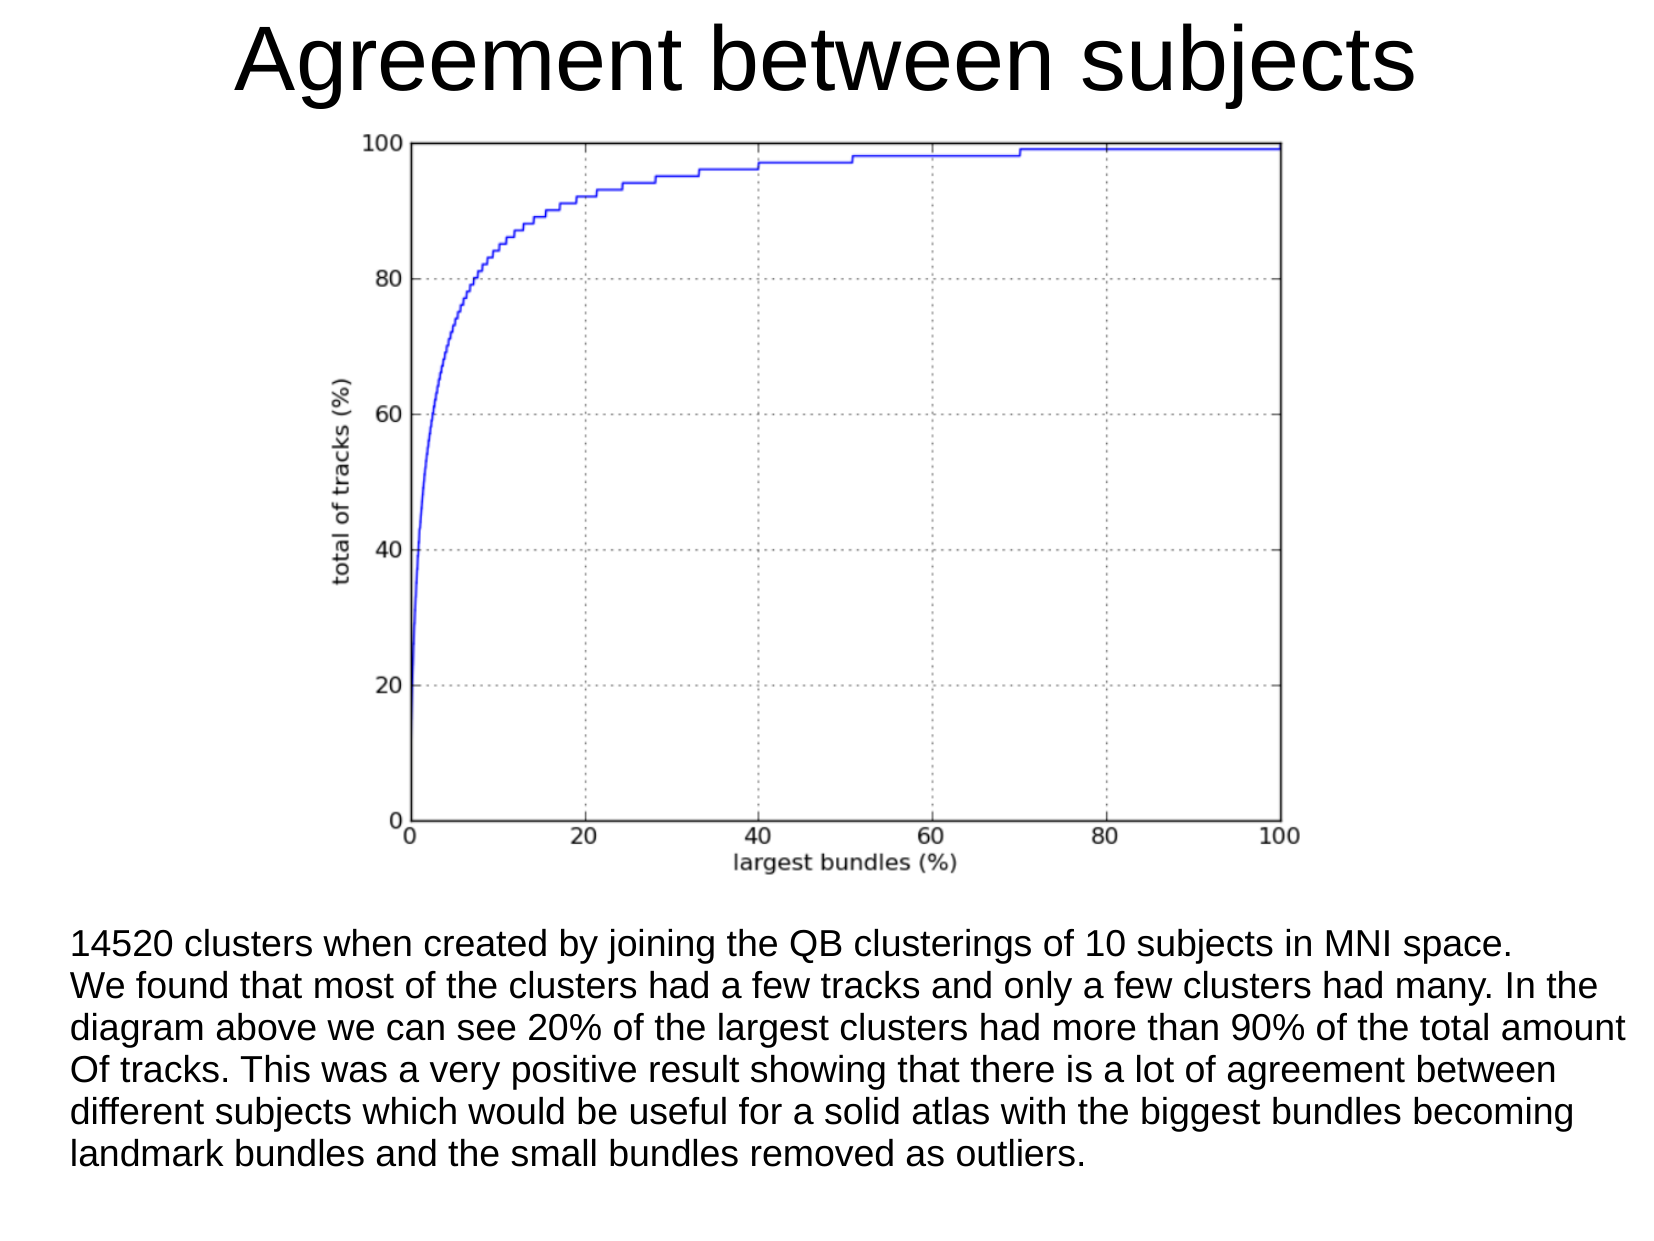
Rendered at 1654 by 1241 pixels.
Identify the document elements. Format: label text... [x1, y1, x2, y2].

text_box 14520 clusters when created by joining the QB clusterings of 10 subjects in MNI space. We found that most of the clusters had a few tracks and only a few clusters had many. In the diagram above we can see 20% of the largest clusters had more than 90% of the total amount Of tracks. This was a very positive result showing that there is a lot of agreement between different subjects which would be useful for a solid atlas with the biggest bundles becoming landmark bundles and the small bundles removed as outliers. [55, 915, 1652, 1225]
title Agreement between subjects [82, 0, 1571, 155]
picture [307, 123, 1311, 886]
